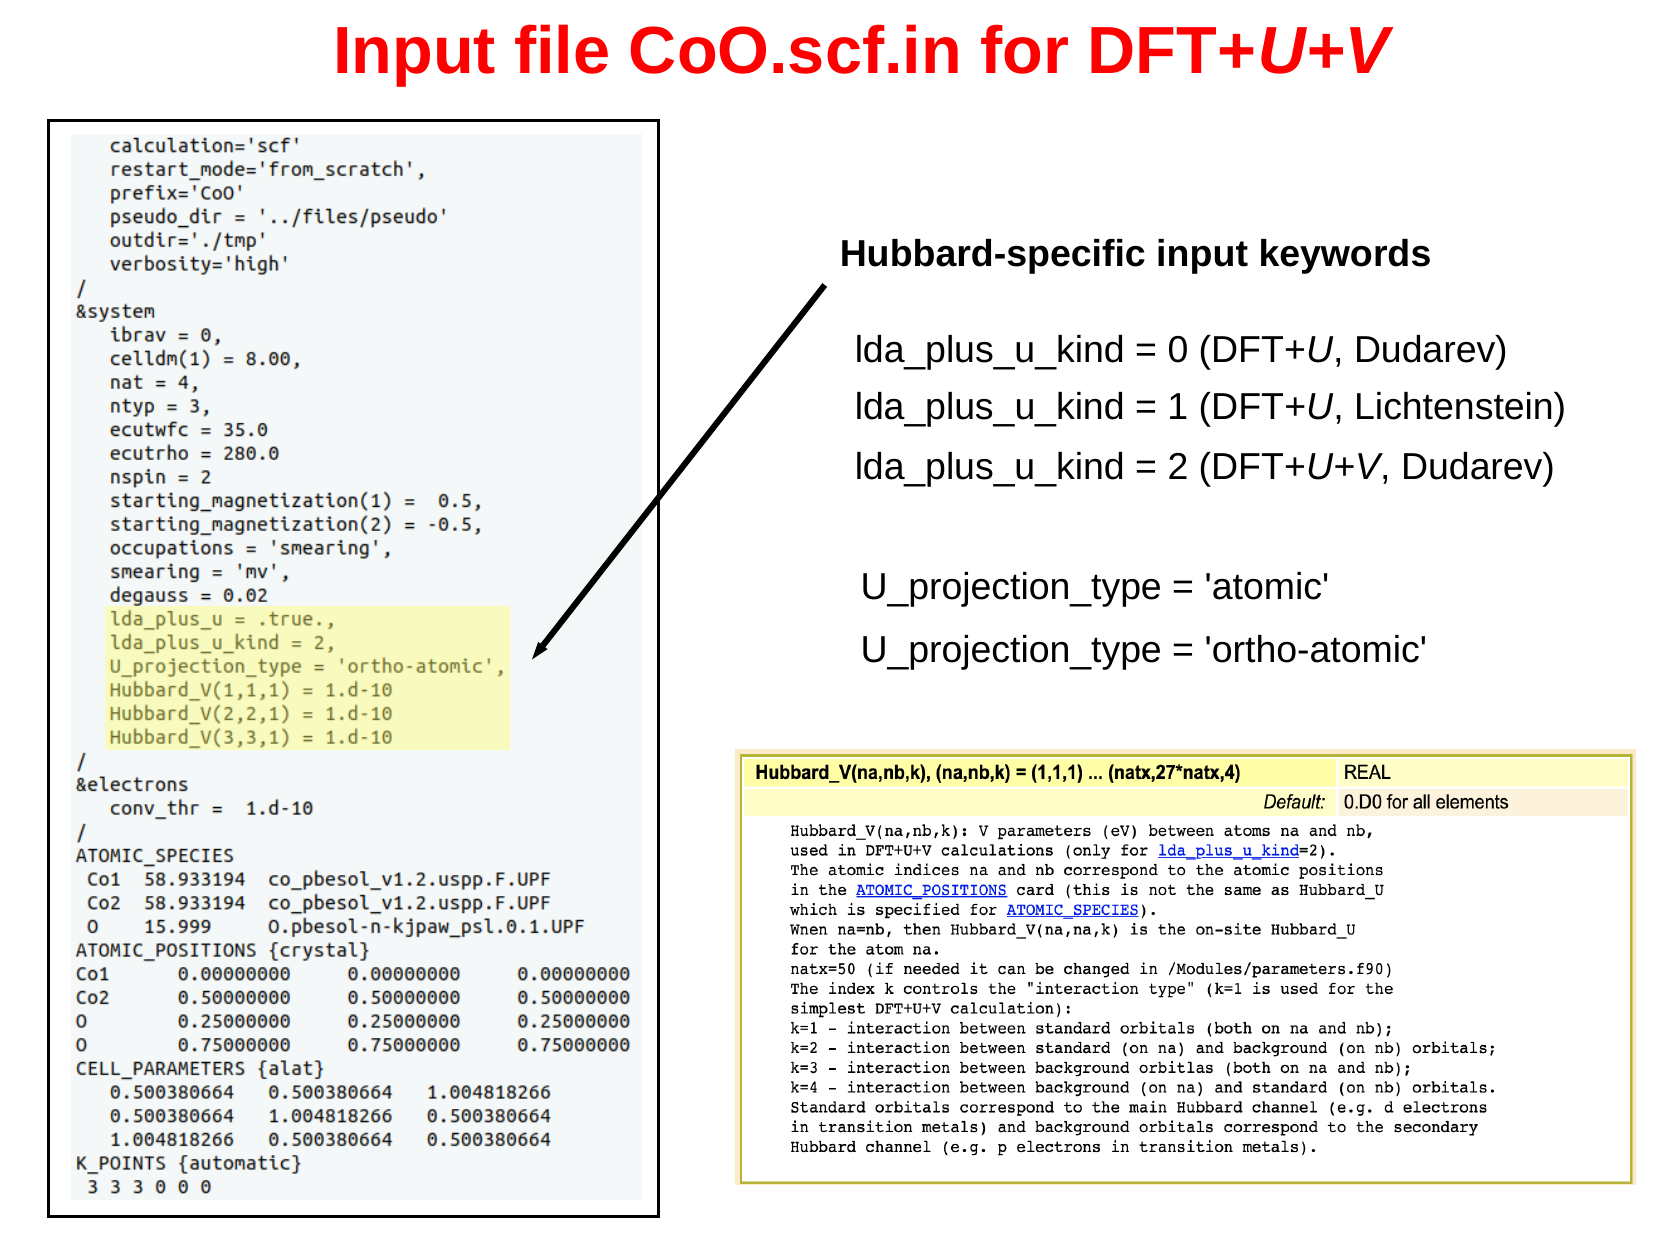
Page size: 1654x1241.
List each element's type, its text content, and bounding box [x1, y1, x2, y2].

picture [735, 749, 1636, 1186]
text_box lda_plus_u_kind = 0 (DFT+U, Dudarev) [840, 320, 1524, 377]
text_box Hubbard-specific input keywords [825, 225, 1457, 282]
text_box lda_plus_u_kind = 2 (DFT+U+V, Dudarev) [840, 438, 1571, 496]
picture [71, 134, 642, 1201]
text_box U_projection_type = 'ortho-atomic' [845, 621, 1461, 679]
title Input file CoO.scf.in for DFT+U+V [117, 4, 1606, 91]
text_box U_projection_type = 'atomic' [845, 558, 1461, 616]
text_box [105, 605, 511, 750]
text_box lda_plus_u_kind = 1 (DFT+U, Lichtenstein) [840, 377, 1583, 435]
